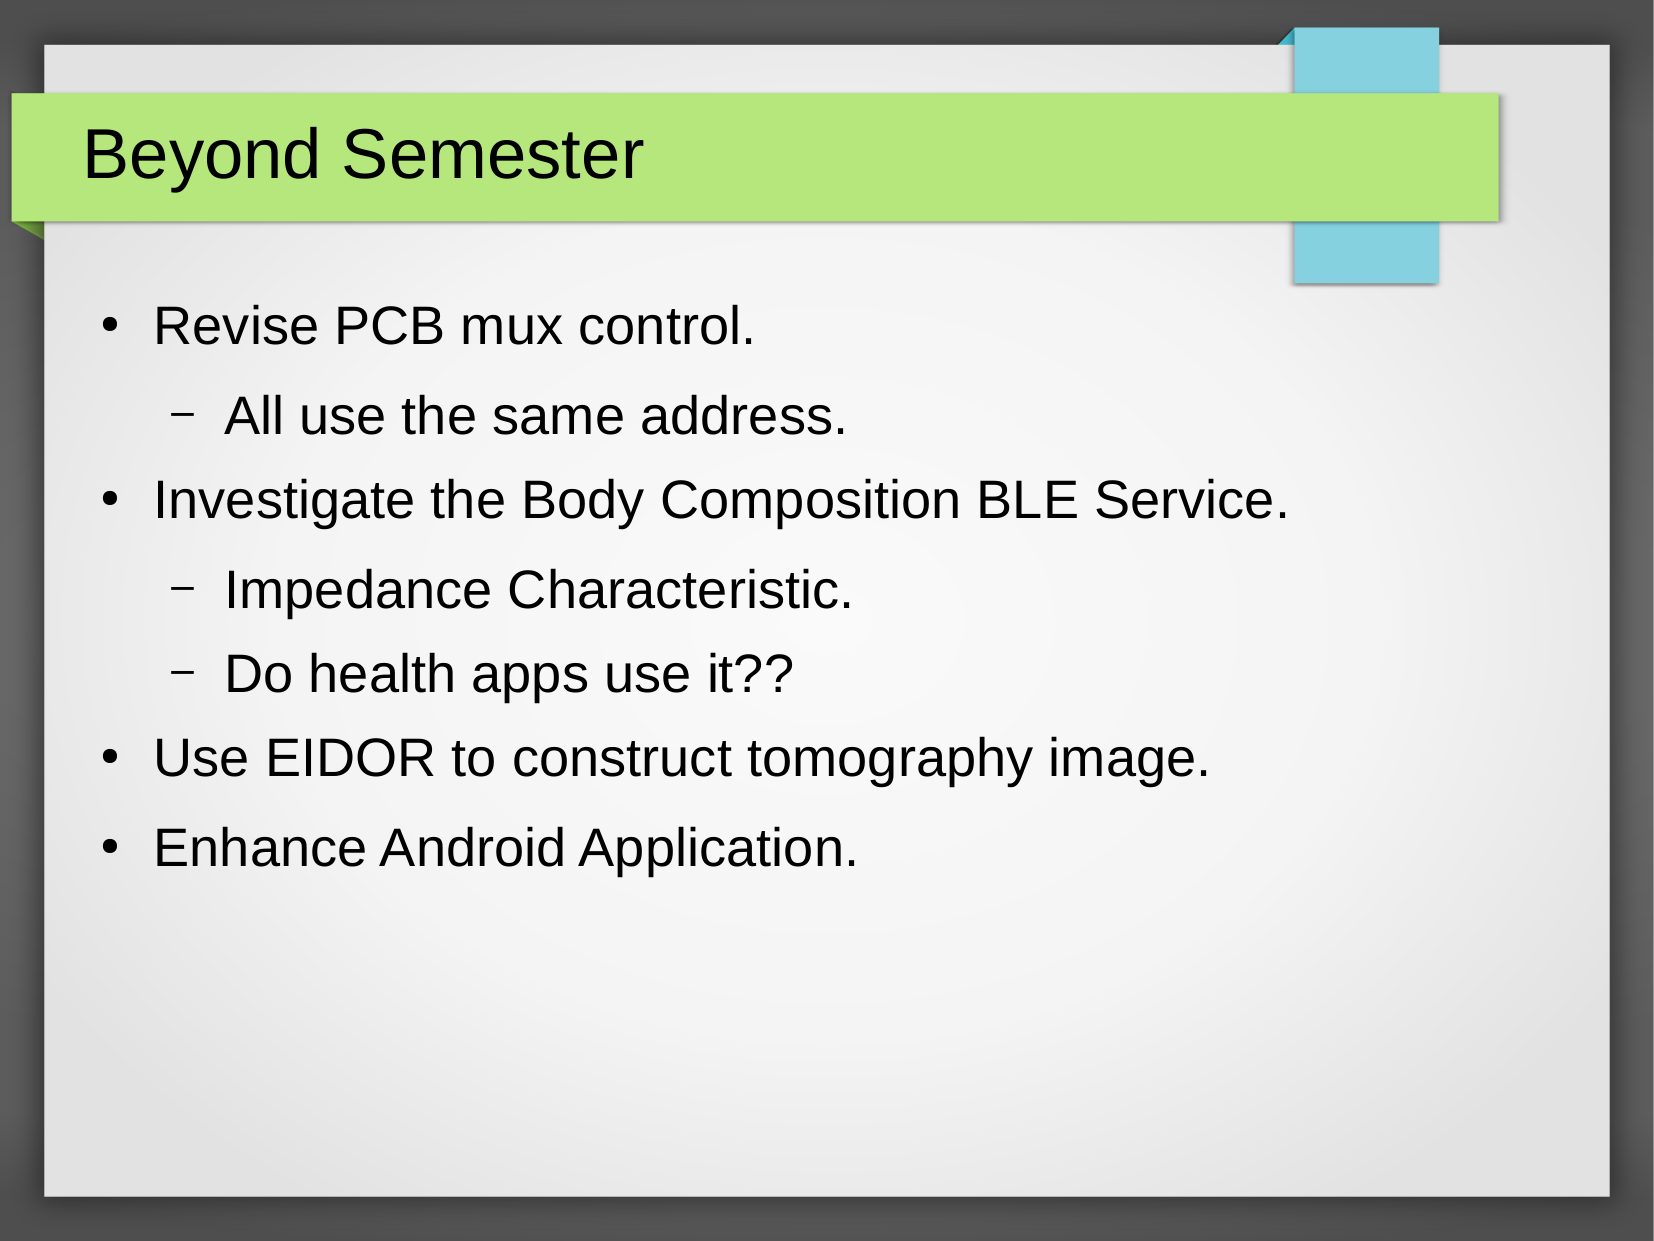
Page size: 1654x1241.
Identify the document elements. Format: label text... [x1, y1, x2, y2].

list Revise PCB mux control. All use the same address. Investigate the Body Composition BLE Service. Impedance Characteristic. Do health apps use it?? Use EIDOR to construct tomography image. Enhance Android Application. [82, 295, 1571, 1015]
picture [0, 0, 1654, 1241]
title Beyond Semester [82, 94, 1264, 213]
